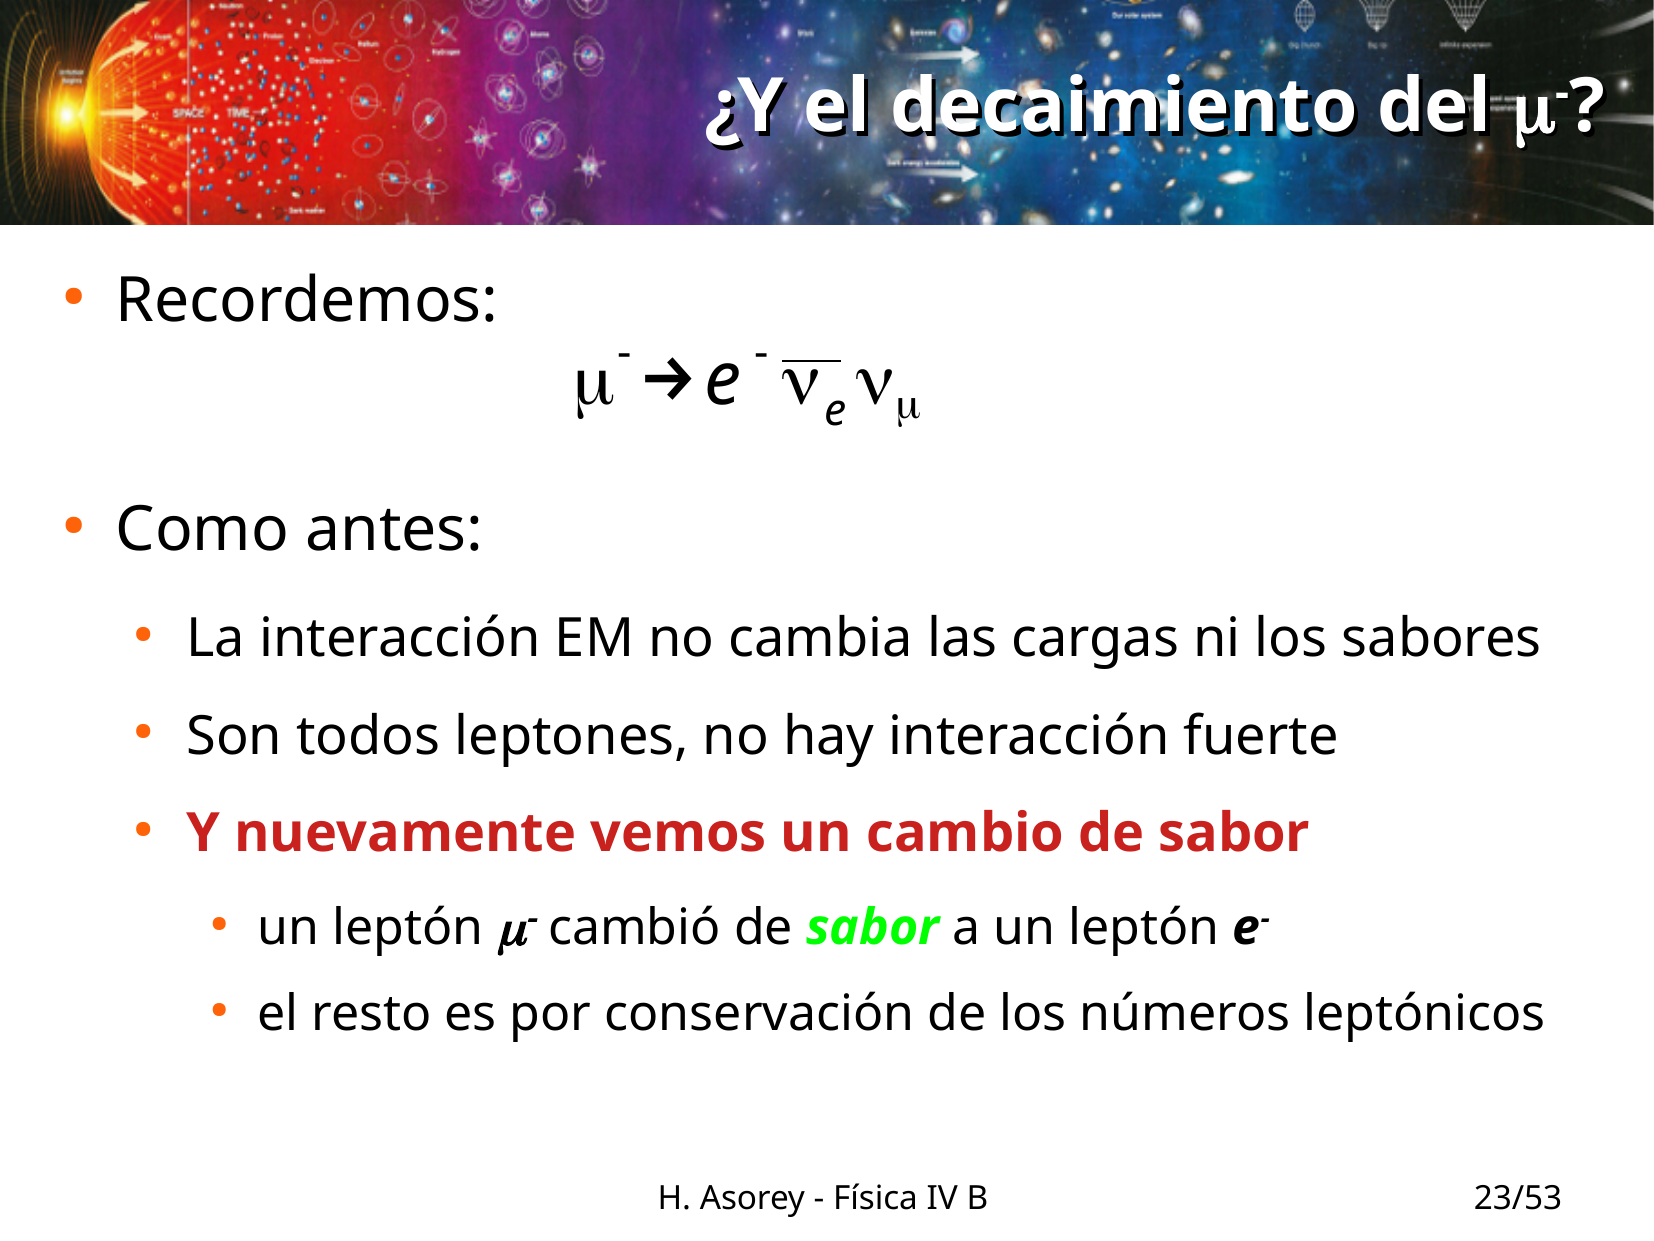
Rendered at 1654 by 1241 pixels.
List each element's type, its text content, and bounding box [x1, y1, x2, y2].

picture [0, 0, 1654, 225]
title ¿Y el decaimiento del m-? [45, 15, 1606, 191]
chart [566, 323, 929, 437]
list Recordemos: Como antes: La interacción EM no cambia las cargas ni los sabores Son todos leptones, no hay interacción fuerte Y nuevamente vemos un cambio de sabor un leptón m- cambió de sabor a un leptón e- el resto es por conservación de los números leptónicos [45, 255, 1606, 1156]
